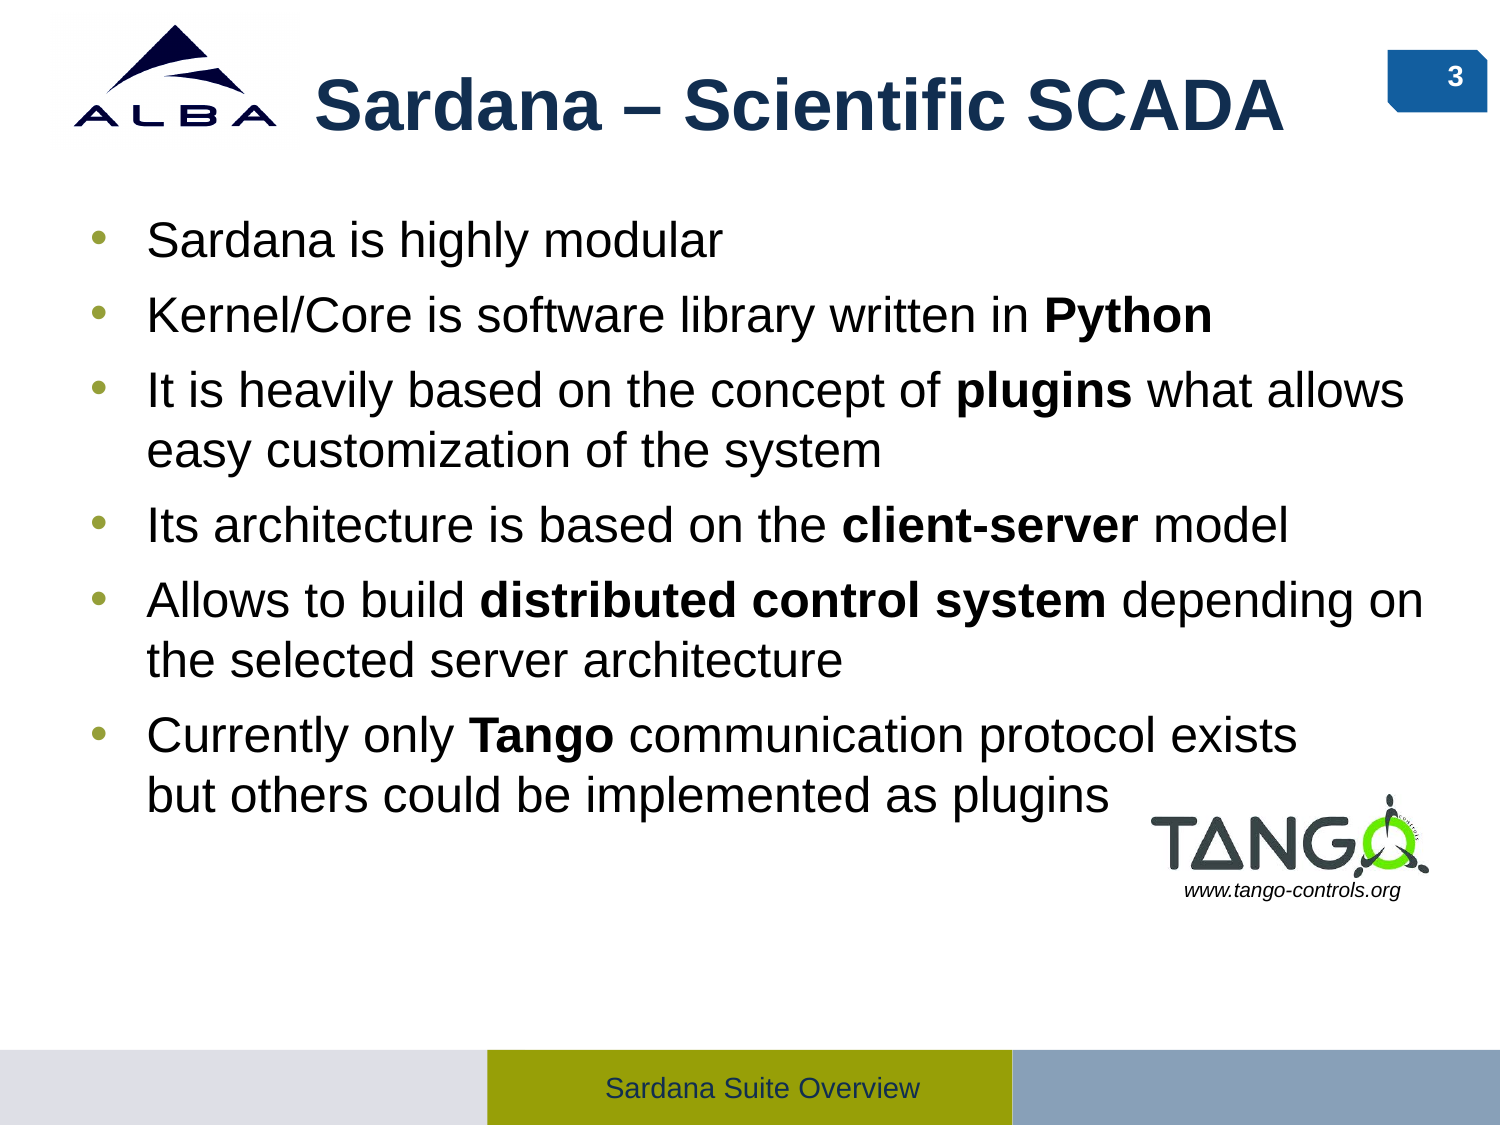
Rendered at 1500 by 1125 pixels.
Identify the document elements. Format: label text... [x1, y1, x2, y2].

text_box www.tango-controls.org [1169, 871, 1418, 910]
picture [50, 12, 300, 150]
picture [1151, 794, 1429, 878]
title Sardana – Scientific SCADA [300, 50, 1418, 154]
list Sardana is highly modular Kernel/Core is software library written in Python It is heavily based on the concept of plugins what allows easy customization of the system Its architecture is based on the client-server model Allows to build distributed control system depending on the selected server architecture Currently only Tango communication protocol exists but others could be implemented as plugins [75, 200, 1441, 1006]
